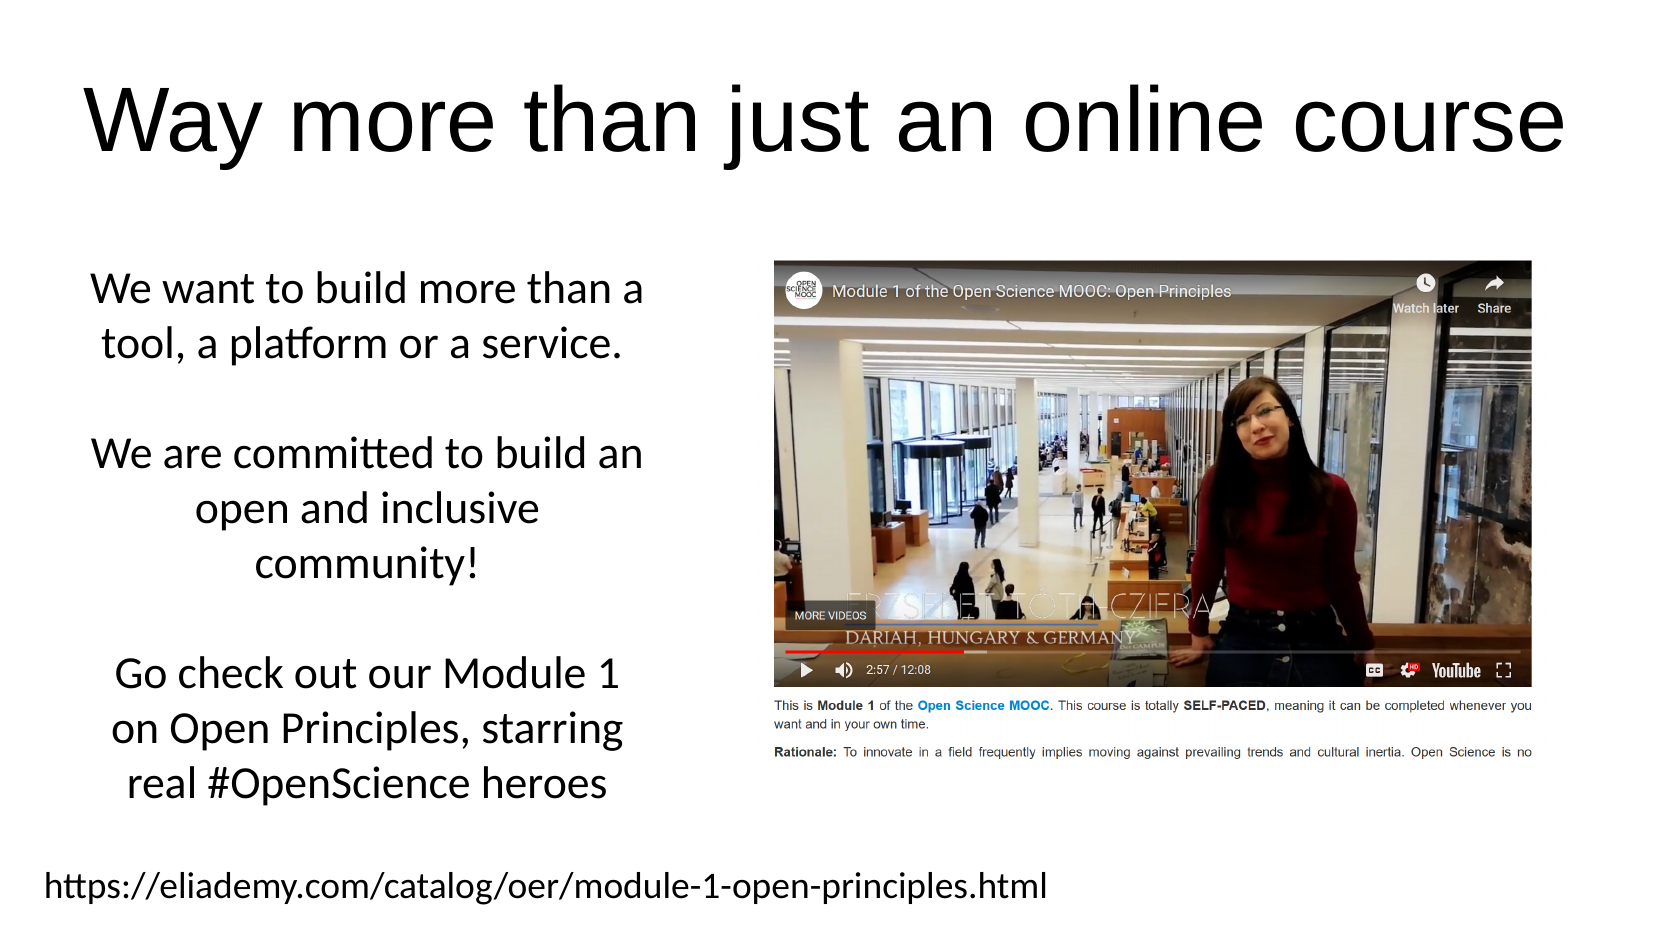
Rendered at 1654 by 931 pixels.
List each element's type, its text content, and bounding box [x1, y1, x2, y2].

text_box https://eliademy.com/catalog/oer/module-1-open-principles.html [29, 854, 1095, 914]
picture [756, 250, 1548, 764]
text_box We want to build more than a tool, a platform or a service. We are committed to build an open and inclusive community! Go check out our Module 1 on Open Principles, starring real #OpenScience heroes [72, 250, 663, 821]
title Way more than just an online course [82, 37, 1571, 193]
